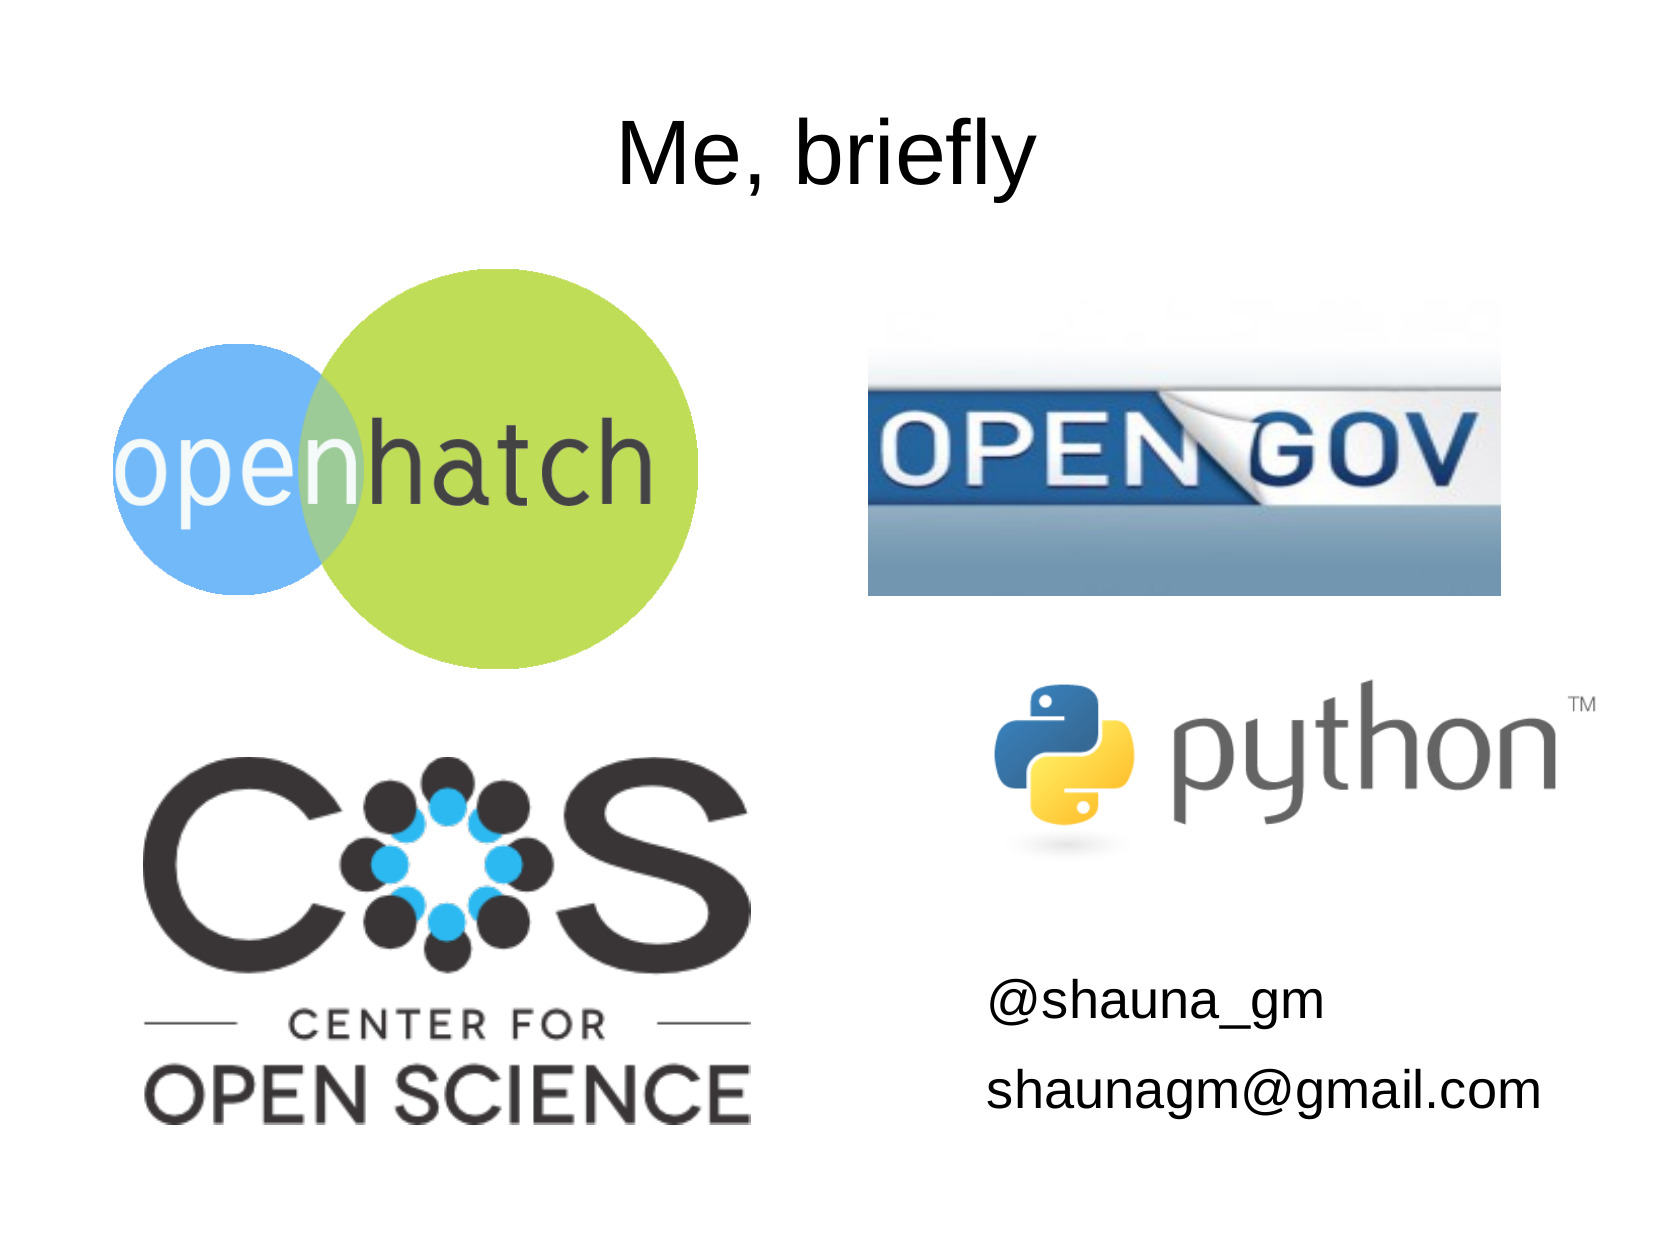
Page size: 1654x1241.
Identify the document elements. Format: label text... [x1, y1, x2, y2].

title Me, briefly [82, 49, 1571, 257]
picture [868, 299, 1501, 596]
picture [143, 757, 751, 1126]
list @shauna_gm shaunagm@gmail.com [915, 969, 1550, 1141]
picture [1571, 643, 1654, 901]
picture [112, 262, 702, 290]
list [82, 290, 1571, 1109]
